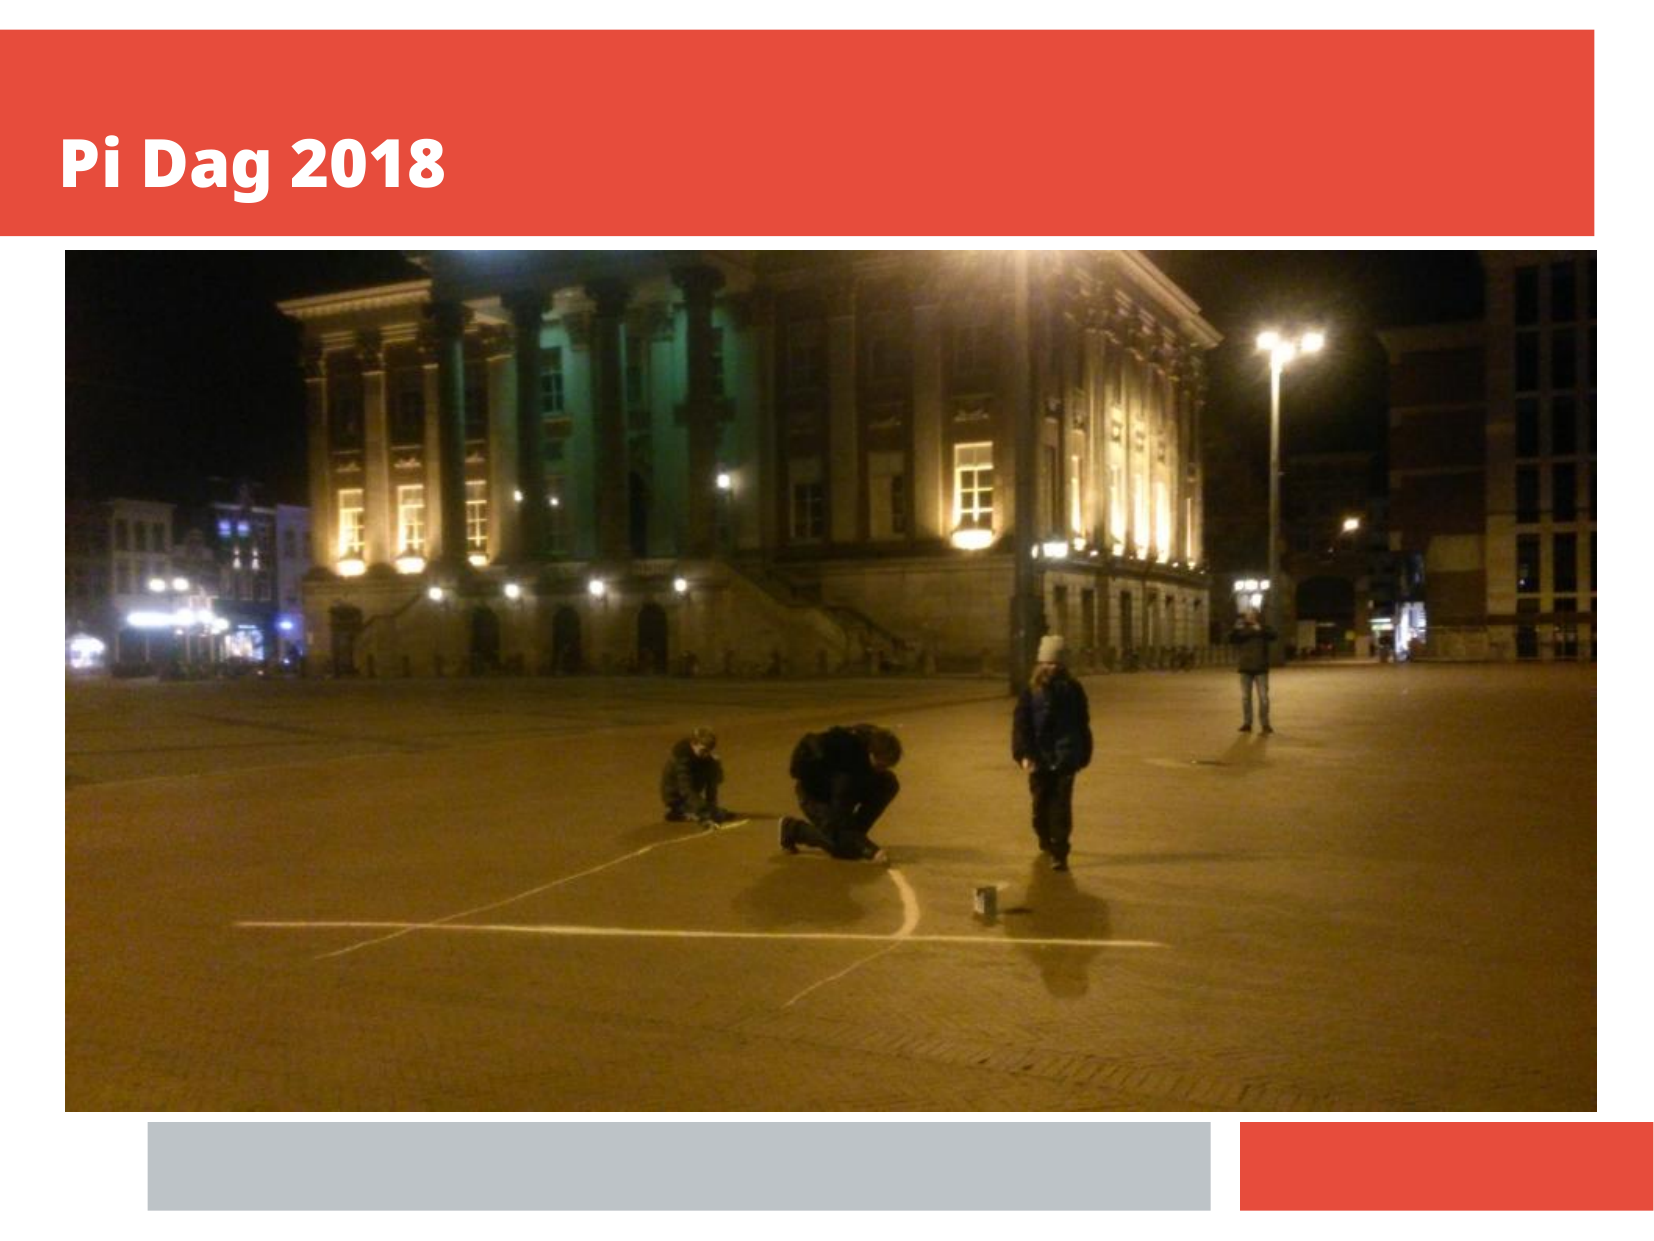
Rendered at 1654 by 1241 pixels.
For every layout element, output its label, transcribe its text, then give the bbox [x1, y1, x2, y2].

title Pi Dag 2018 [59, 59, 1595, 207]
picture [65, 250, 1597, 1112]
